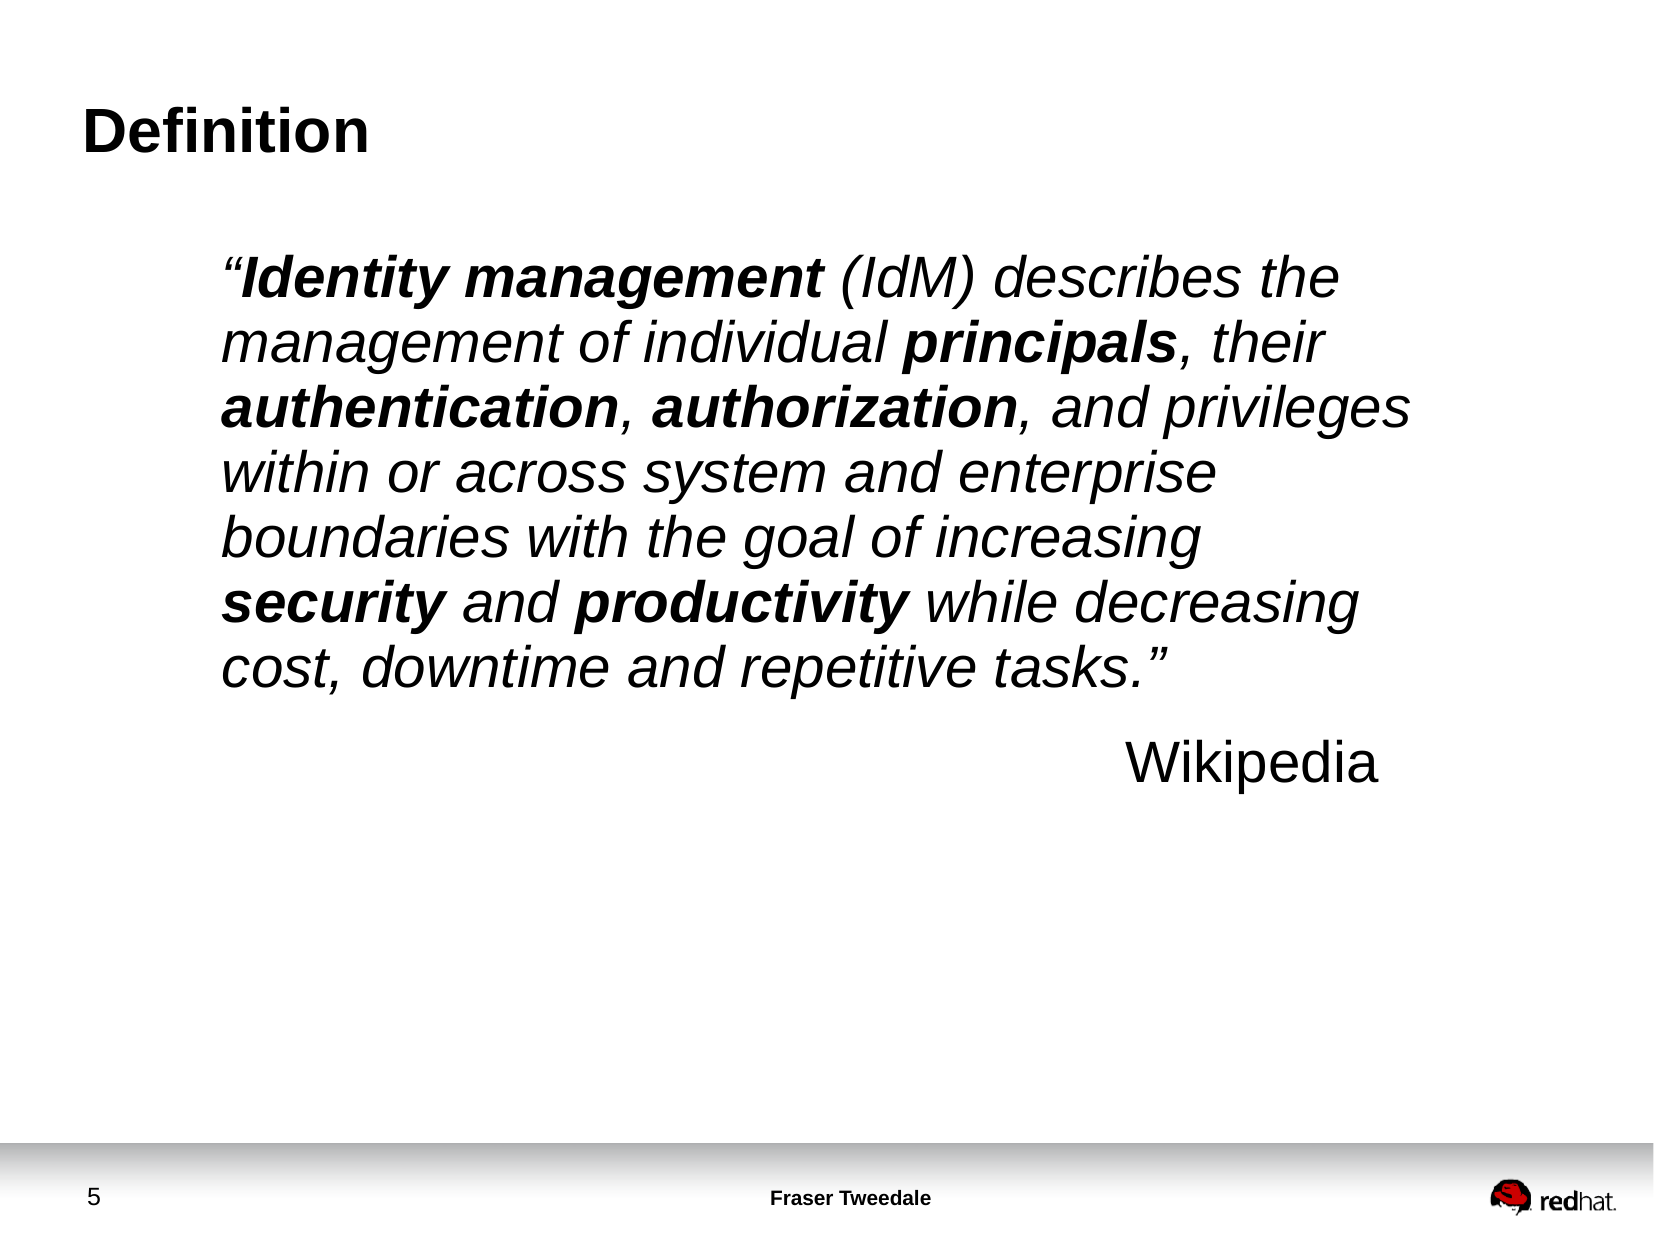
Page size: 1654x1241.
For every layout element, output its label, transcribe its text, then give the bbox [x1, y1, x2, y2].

title Definition [82, 37, 1571, 226]
picture [0, 1143, 1654, 1241]
list “Identity management (IdM) describes the management of individual principals, their authentication, authorization, and privileges within or across system and enterprise boundaries with the goal of increasing security and productivity while decreasing cost, downtime and repetitive tasks.” Wikipedia [86, 244, 1576, 1039]
